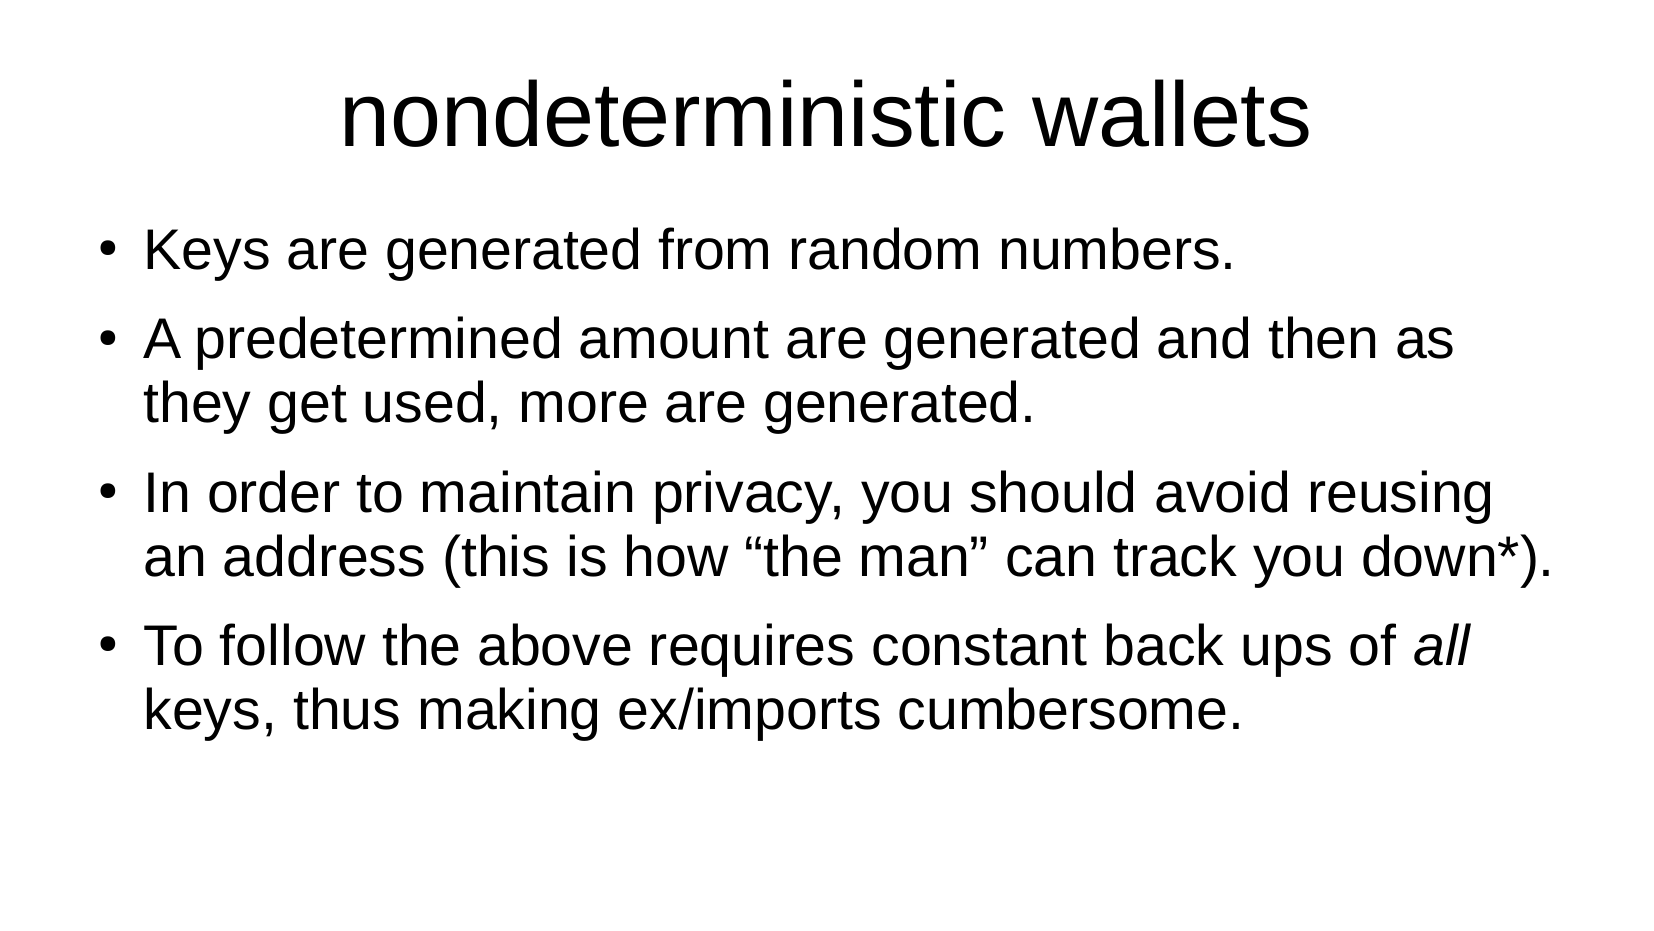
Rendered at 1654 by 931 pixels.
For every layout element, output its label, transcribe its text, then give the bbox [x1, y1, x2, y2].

list Keys are generated from random numbers. A predetermined amount are generated and then as they get used, more are generated. In order to maintain privacy, you should avoid reusing an address (this is how “the man” can track you down*). To follow the above requires constant back ups of all keys, thus making ex/imports cumbersome. [82, 217, 1571, 758]
title nondeterministic wallets [82, 37, 1571, 193]
